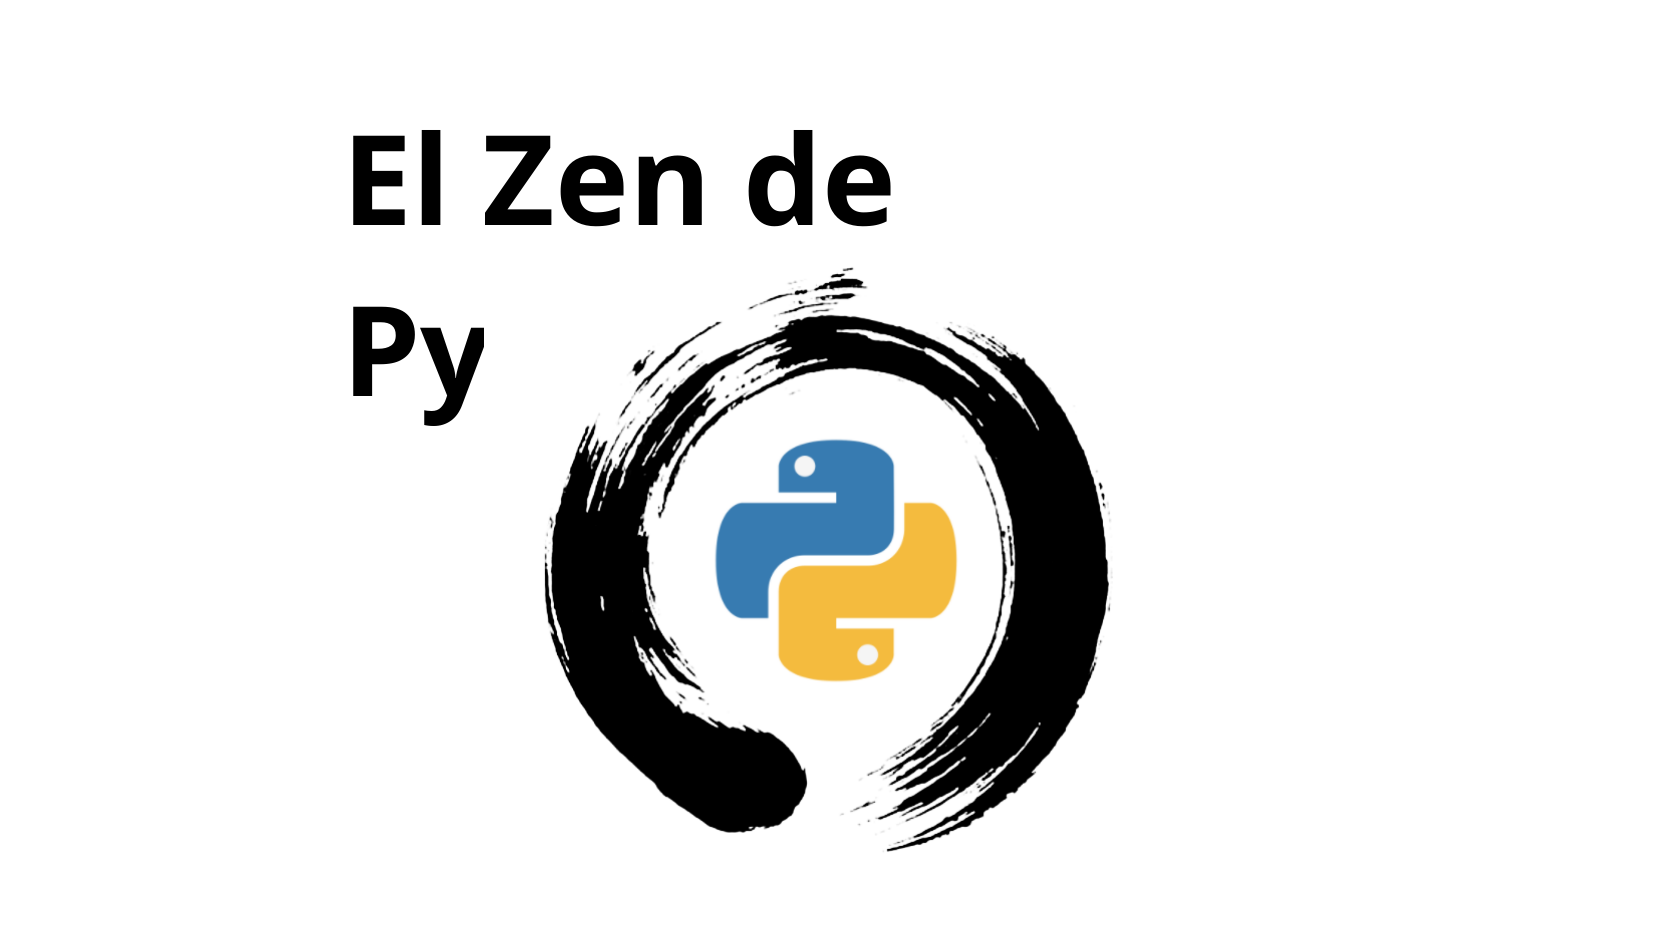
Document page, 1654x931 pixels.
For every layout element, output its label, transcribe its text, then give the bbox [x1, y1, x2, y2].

picture [484, 255, 1170, 874]
text_box El Zen de Python [327, 84, 1327, 225]
